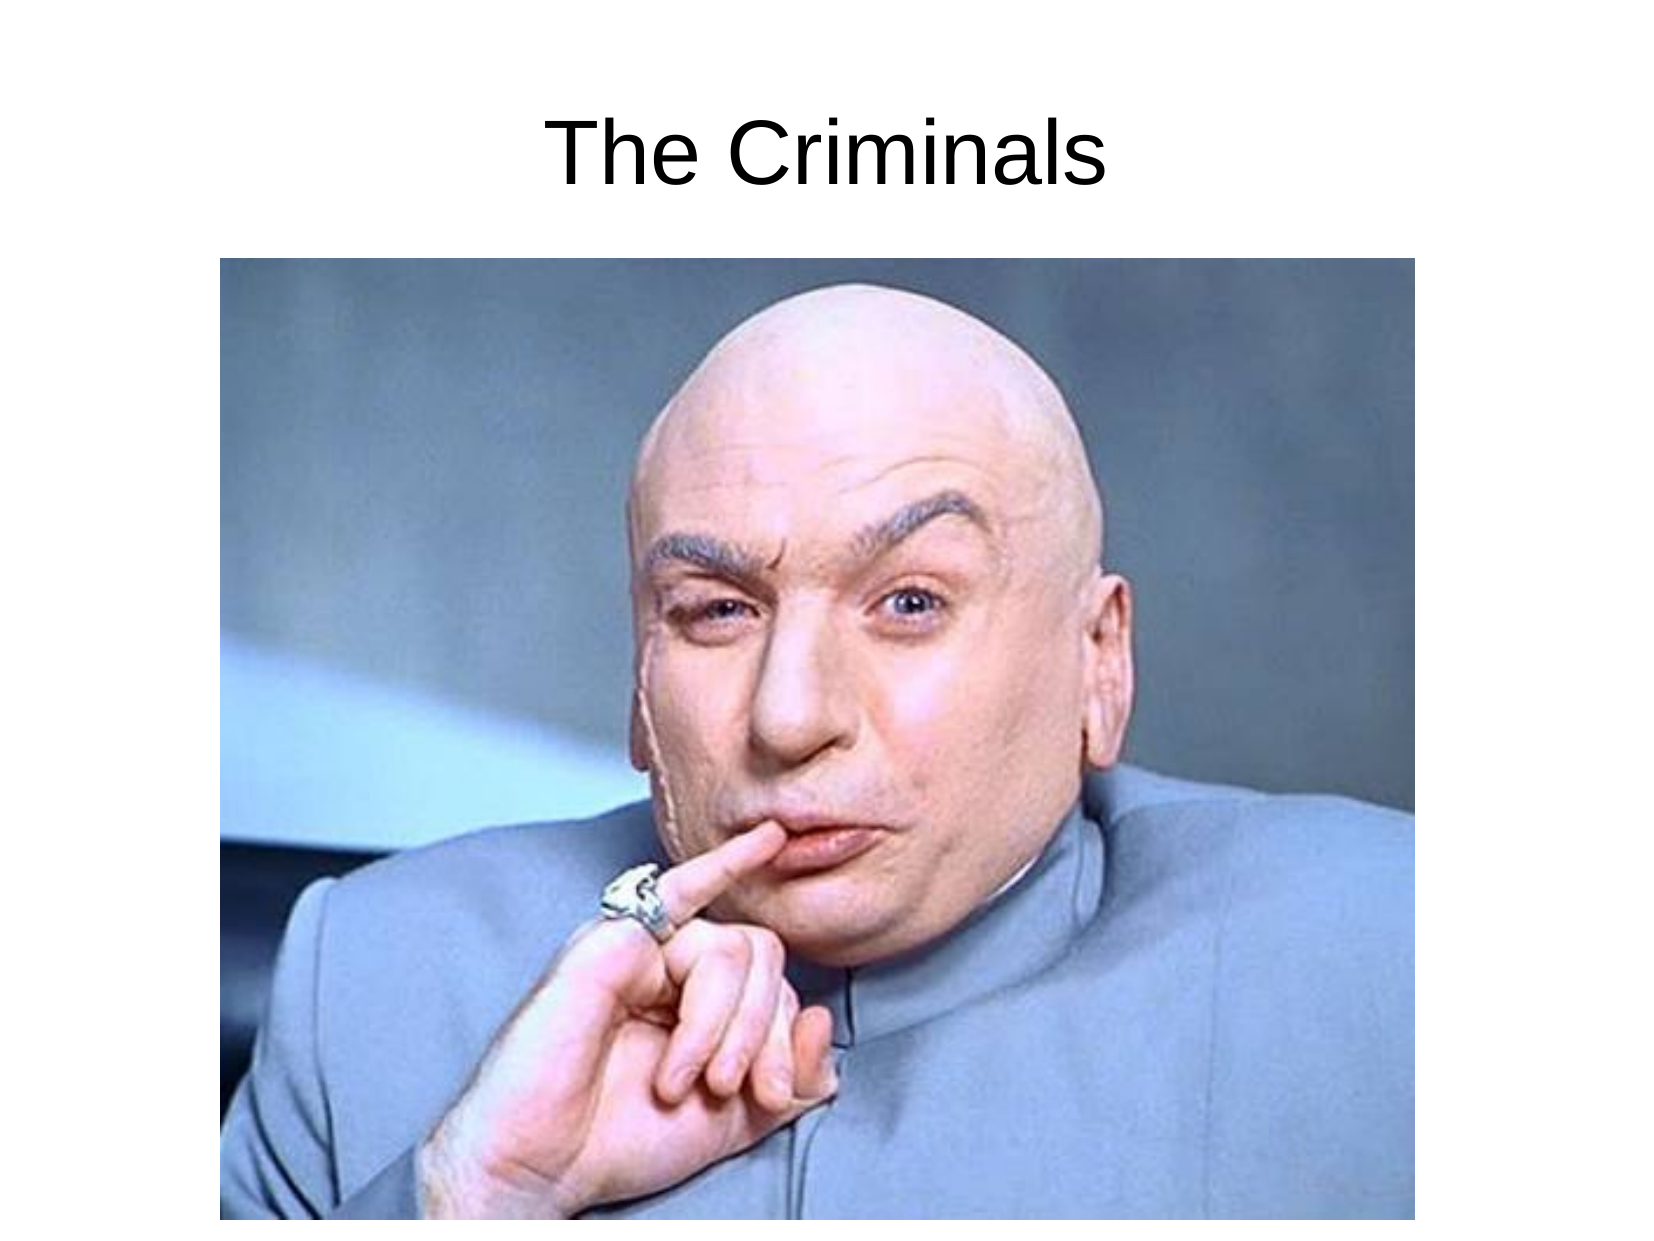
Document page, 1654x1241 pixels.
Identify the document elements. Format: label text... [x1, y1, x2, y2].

title The Criminals [82, 49, 1571, 257]
picture [220, 258, 1415, 1220]
